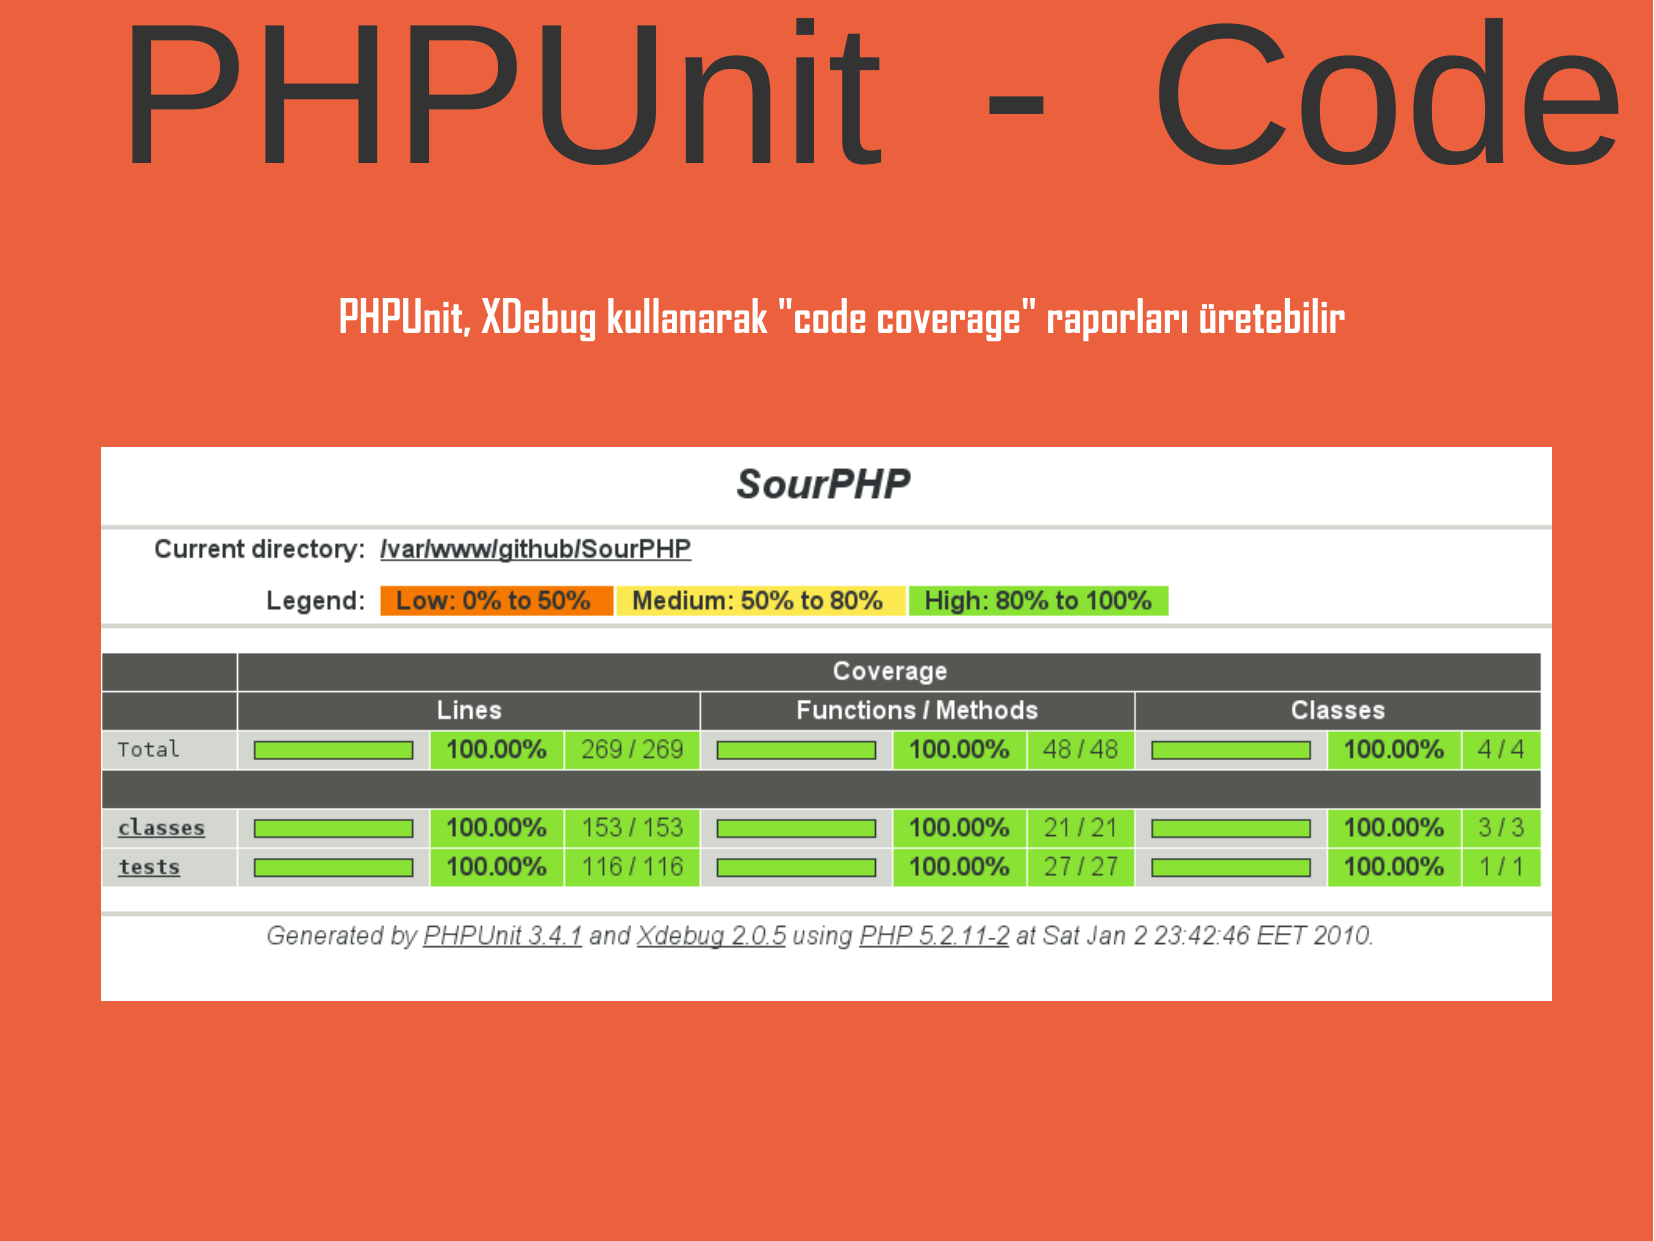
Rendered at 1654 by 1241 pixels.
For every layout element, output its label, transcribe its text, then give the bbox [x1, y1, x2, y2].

text_box PHPUnit - Code Coverage [101, 16, 1552, 276]
text_box PHPUnit, XDebug kullanarak "code coverage" raporları üretebilir [295, 210, 1358, 352]
picture [101, 447, 1552, 1001]
